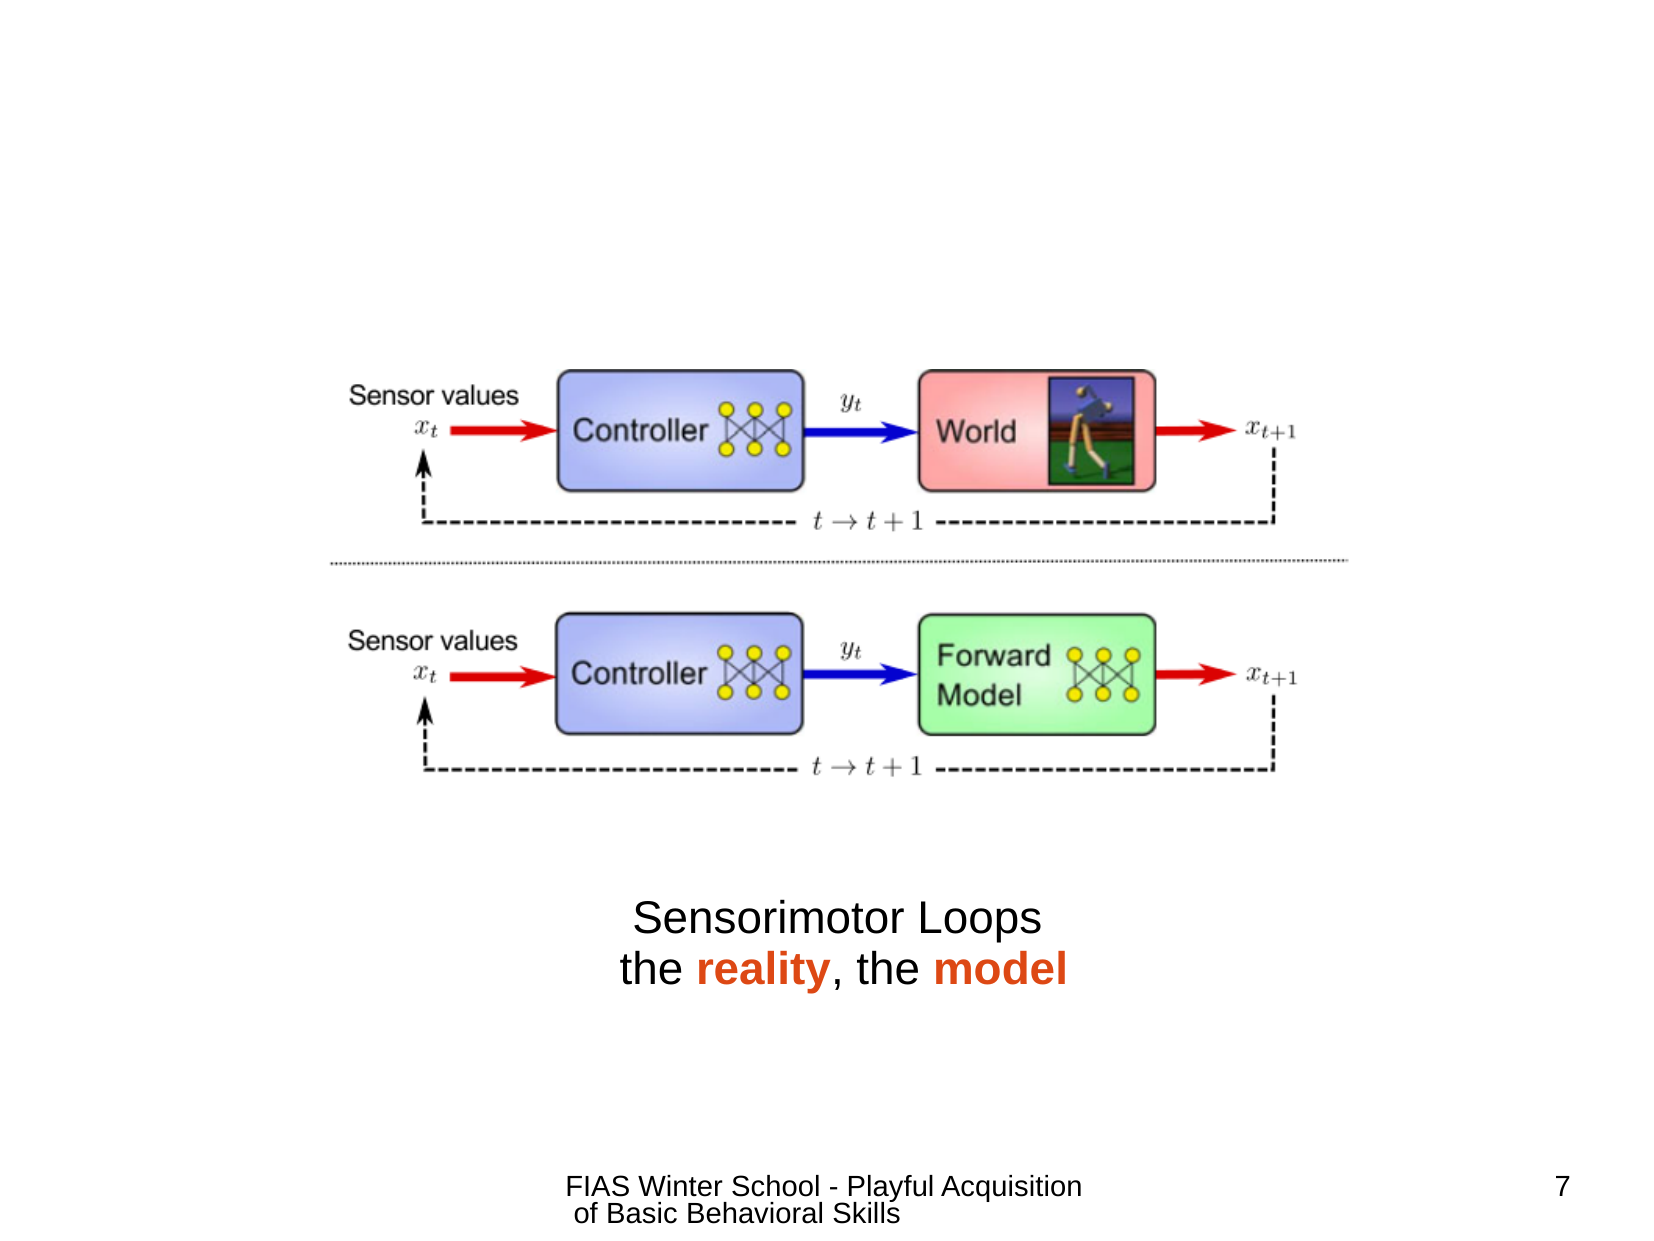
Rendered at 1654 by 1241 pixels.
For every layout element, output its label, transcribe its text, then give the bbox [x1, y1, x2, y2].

subtitle Sensorimotor Loops the reality, the model [382, 891, 1306, 995]
picture [300, 369, 1363, 781]
